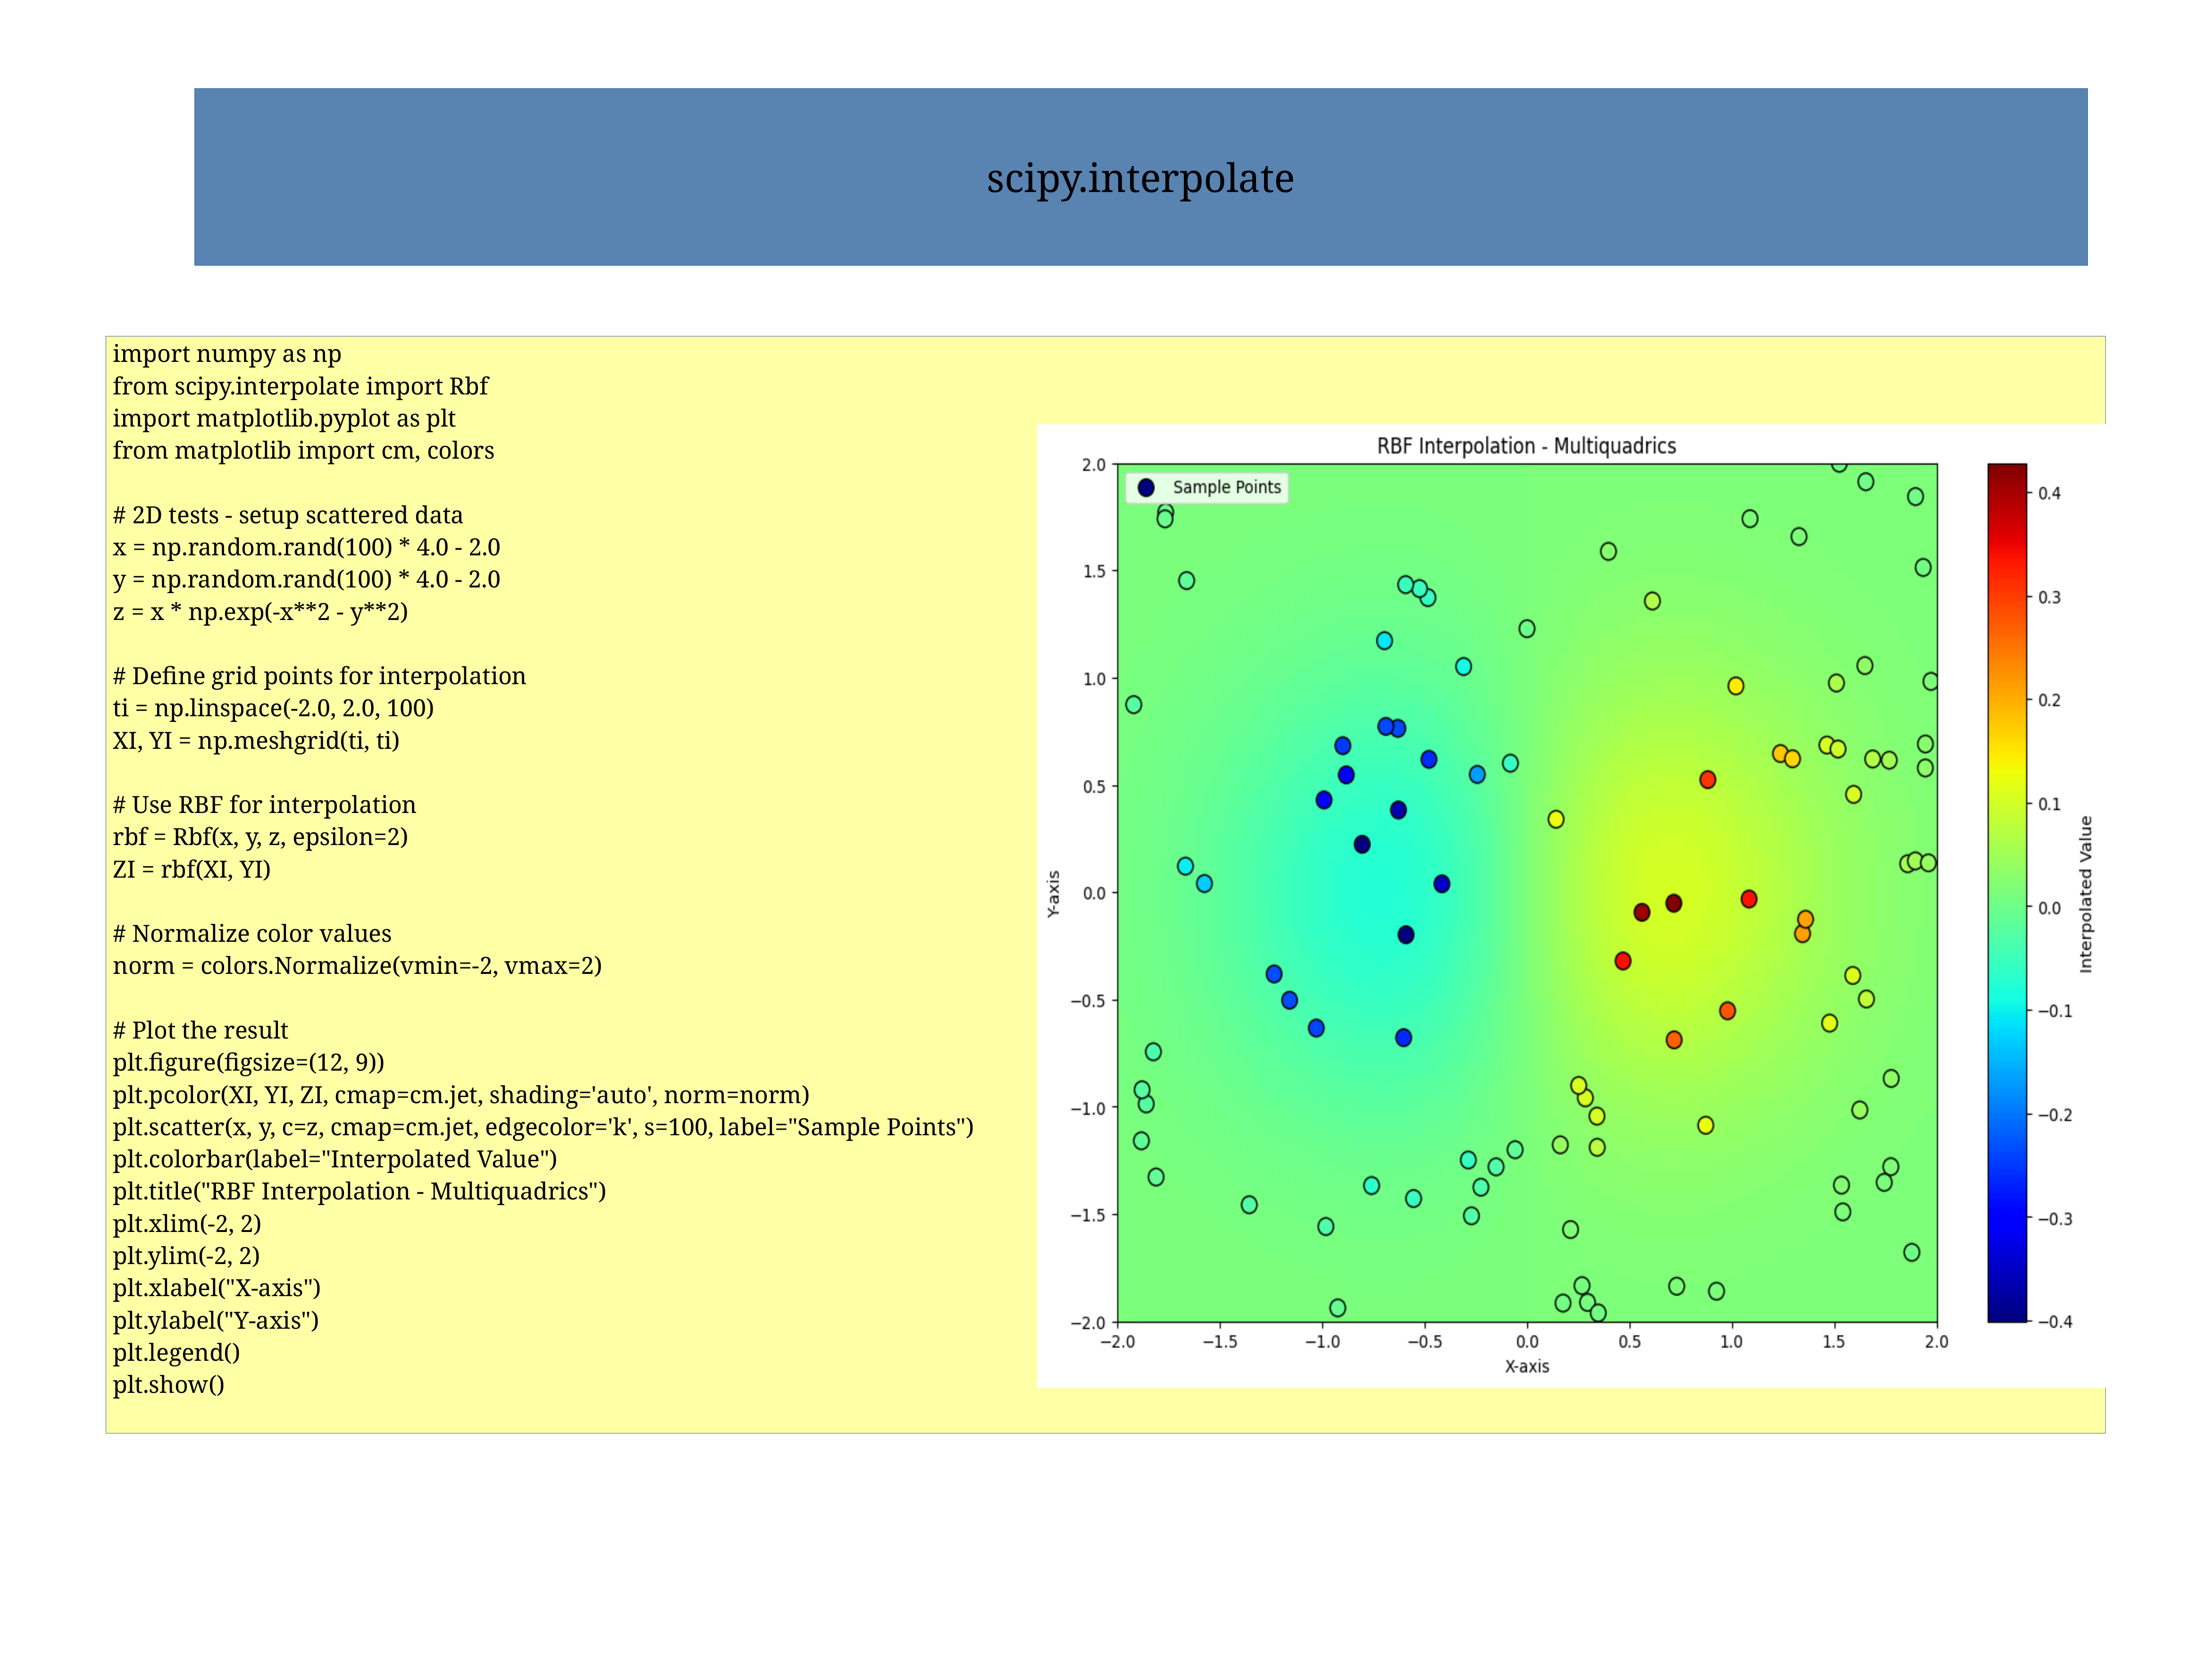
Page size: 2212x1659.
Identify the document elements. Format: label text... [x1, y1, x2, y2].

text_box scipy.interpolate [194, 88, 2088, 266]
picture [1037, 424, 2106, 1388]
text_box import numpy as np from scipy.interpolate import Rbf import matplotlib.pyplot as plt from matplotlib import cm, colors # 2D tests - setup scattered data x = np.random.rand(100) * 4.0 - 2.0 y = np.random.rand(100) * 4.0 - 2.0 z = x * np.exp(-x**2 - y**2) # Define grid points for interpolation ti = np.linspace(-2.0, 2.0, 100) XI, YI = np.meshgrid(ti, ti) # Use RBF for interpolation rbf = Rbf(x, y, z, epsilon=2) ZI = rbf(XI, YI) # Normalize color values norm = colors.Normalize(vmin=-2, vmax=2) # Plot the result plt.figure(figsize=(12, 9)) plt.pcolor(XI, YI, ZI, cmap=cm.jet, shading='auto', norm=norm) plt.scatter(x, y, c=z, cmap=cm.jet, edgecolor='k', s=100, label="Sample Points") plt.colorbar(label="Interpolated Value") plt.title("RBF Interpolation - Multiquadrics") plt.xlim(-2, 2) plt.ylim(-2, 2) plt.xlabel("X-axis") plt.ylabel("Y-axis") plt.legend() plt.show() [106, 336, 2106, 1433]
